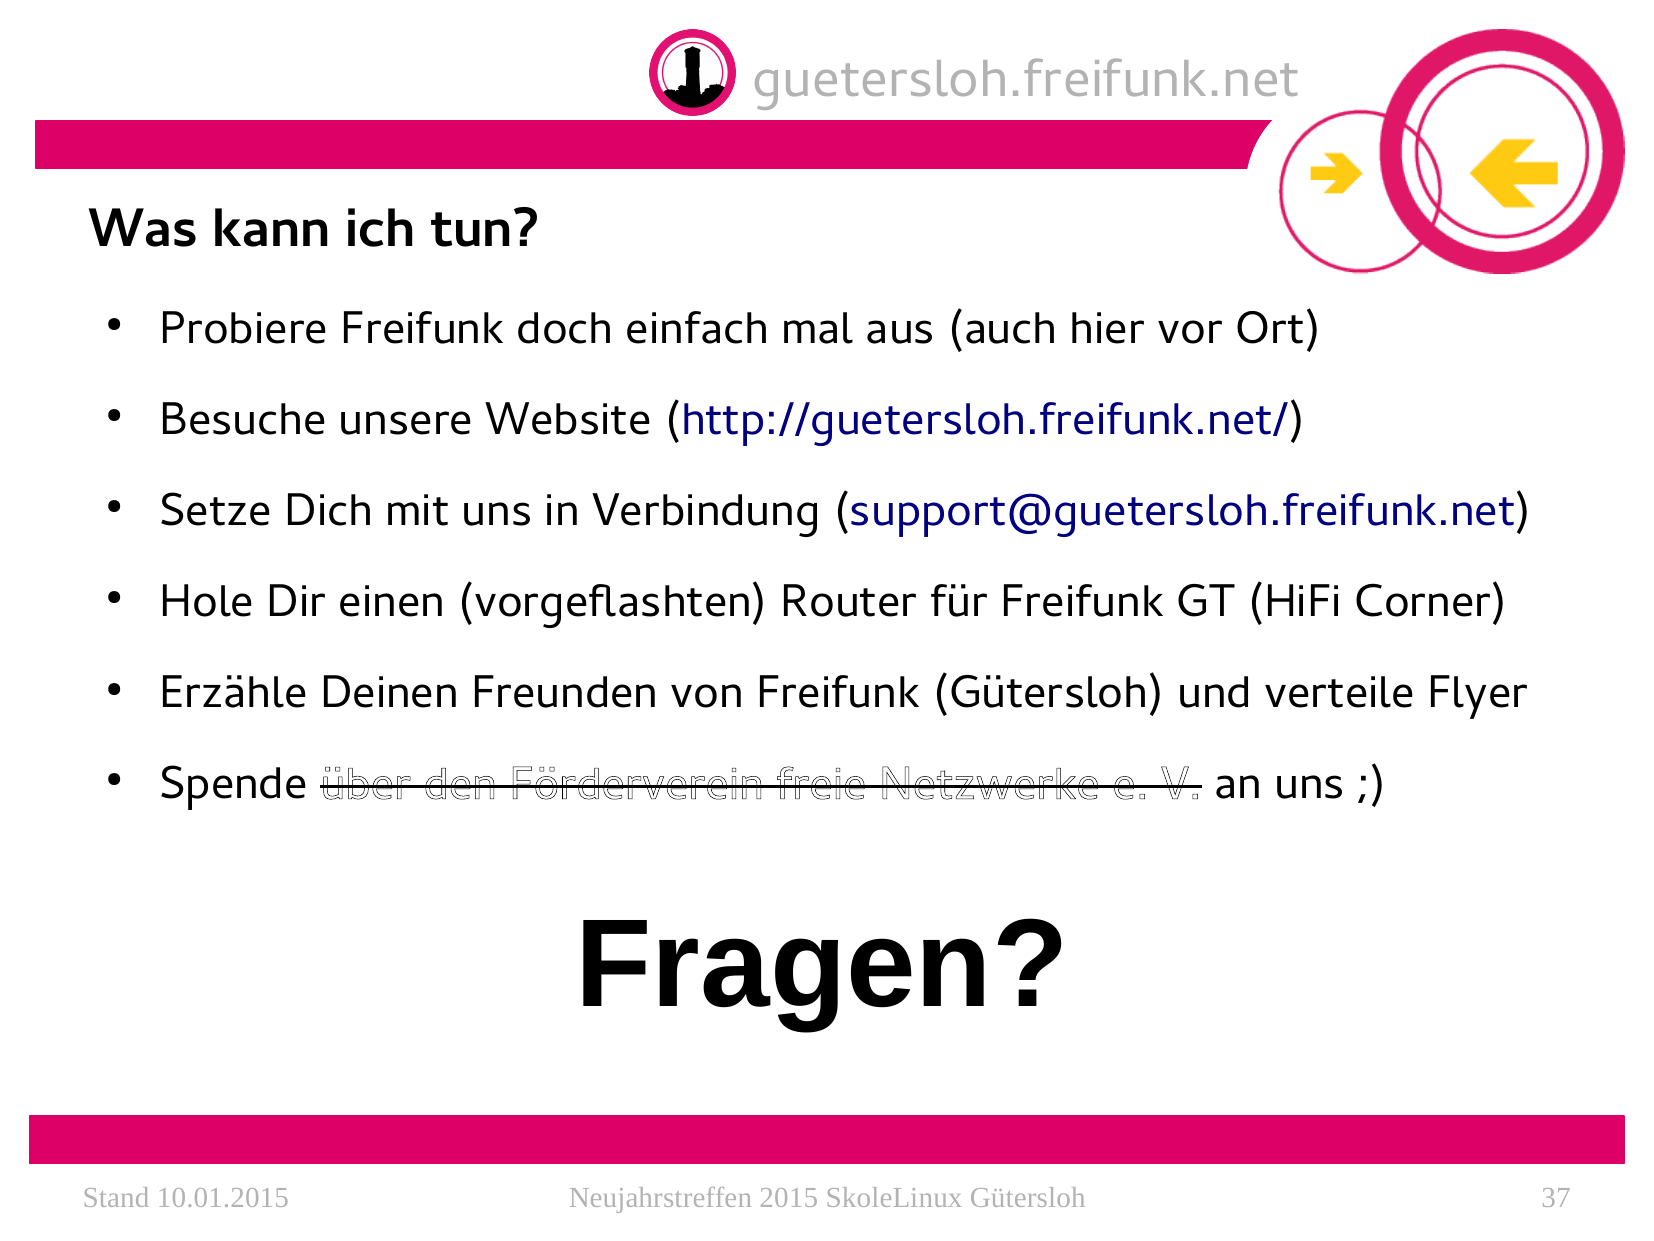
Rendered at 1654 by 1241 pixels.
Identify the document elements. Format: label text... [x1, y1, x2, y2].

text_box Fragen? [561, 885, 1093, 1041]
list Probiere Freifunk doch einfach mal aus (auch hier vor Ort) Besuche unsere Website (http://guetersloh.freifunk.net/) Setze Dich mit uns in Verbindung (support@guetersloh.freifunk.net) Hole Dir einen (vorgeflashten) Router für Freifunk GT (HiFi Corner) Erzähle Deinen Freunden von Freifunk (Gütersloh) und verteile Flyer Spende über den Förderverein freie Netzwerke e. V. an uns ;) [88, 295, 1565, 1114]
picture [649, 29, 736, 116]
title Was kann ich tun? [88, 188, 1123, 278]
picture [1278, 29, 1625, 274]
